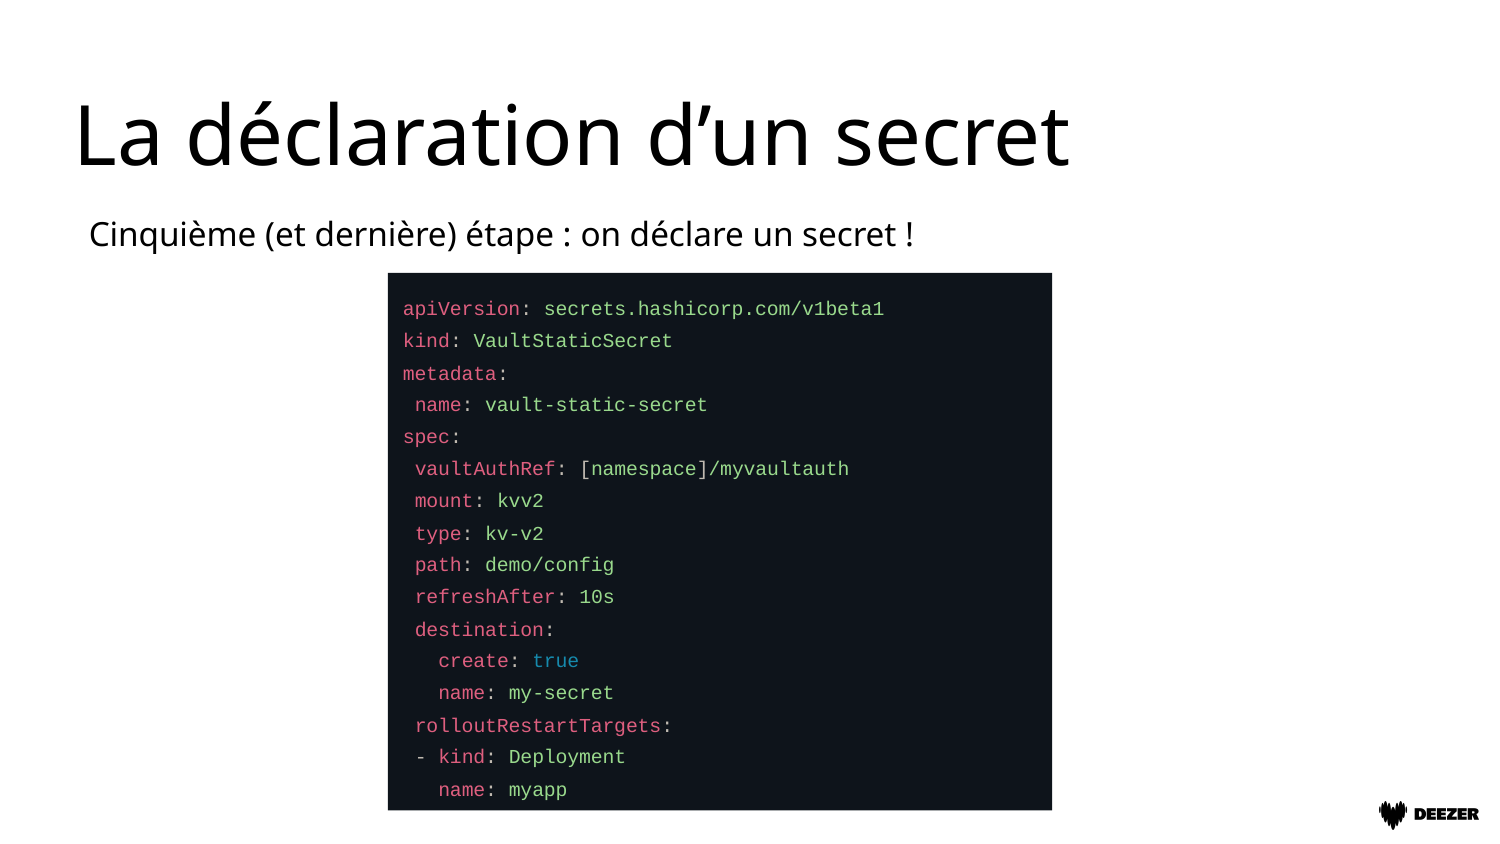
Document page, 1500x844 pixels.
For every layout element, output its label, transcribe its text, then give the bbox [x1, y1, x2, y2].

title La déclaration d’un secret [73, 97, 1427, 273]
list apiVersion: secrets.hashicorp.com/v1beta1 kind: VaultStaticSecret metadata: name: vault-static-secret spec: vaultAuthRef: [namespace]/myvaultauth mount: kvv2 type: kv-v2 path: demo/config refreshAfter: 10s destination: create: true name: my-secret rolloutRestartTargets: - kind: Deployment name: myapp [387, 272, 1053, 811]
picture [1379, 801, 1479, 830]
subtitle Cinquième (et dernière) étape : on déclare un secret ! [73, 204, 1201, 339]
